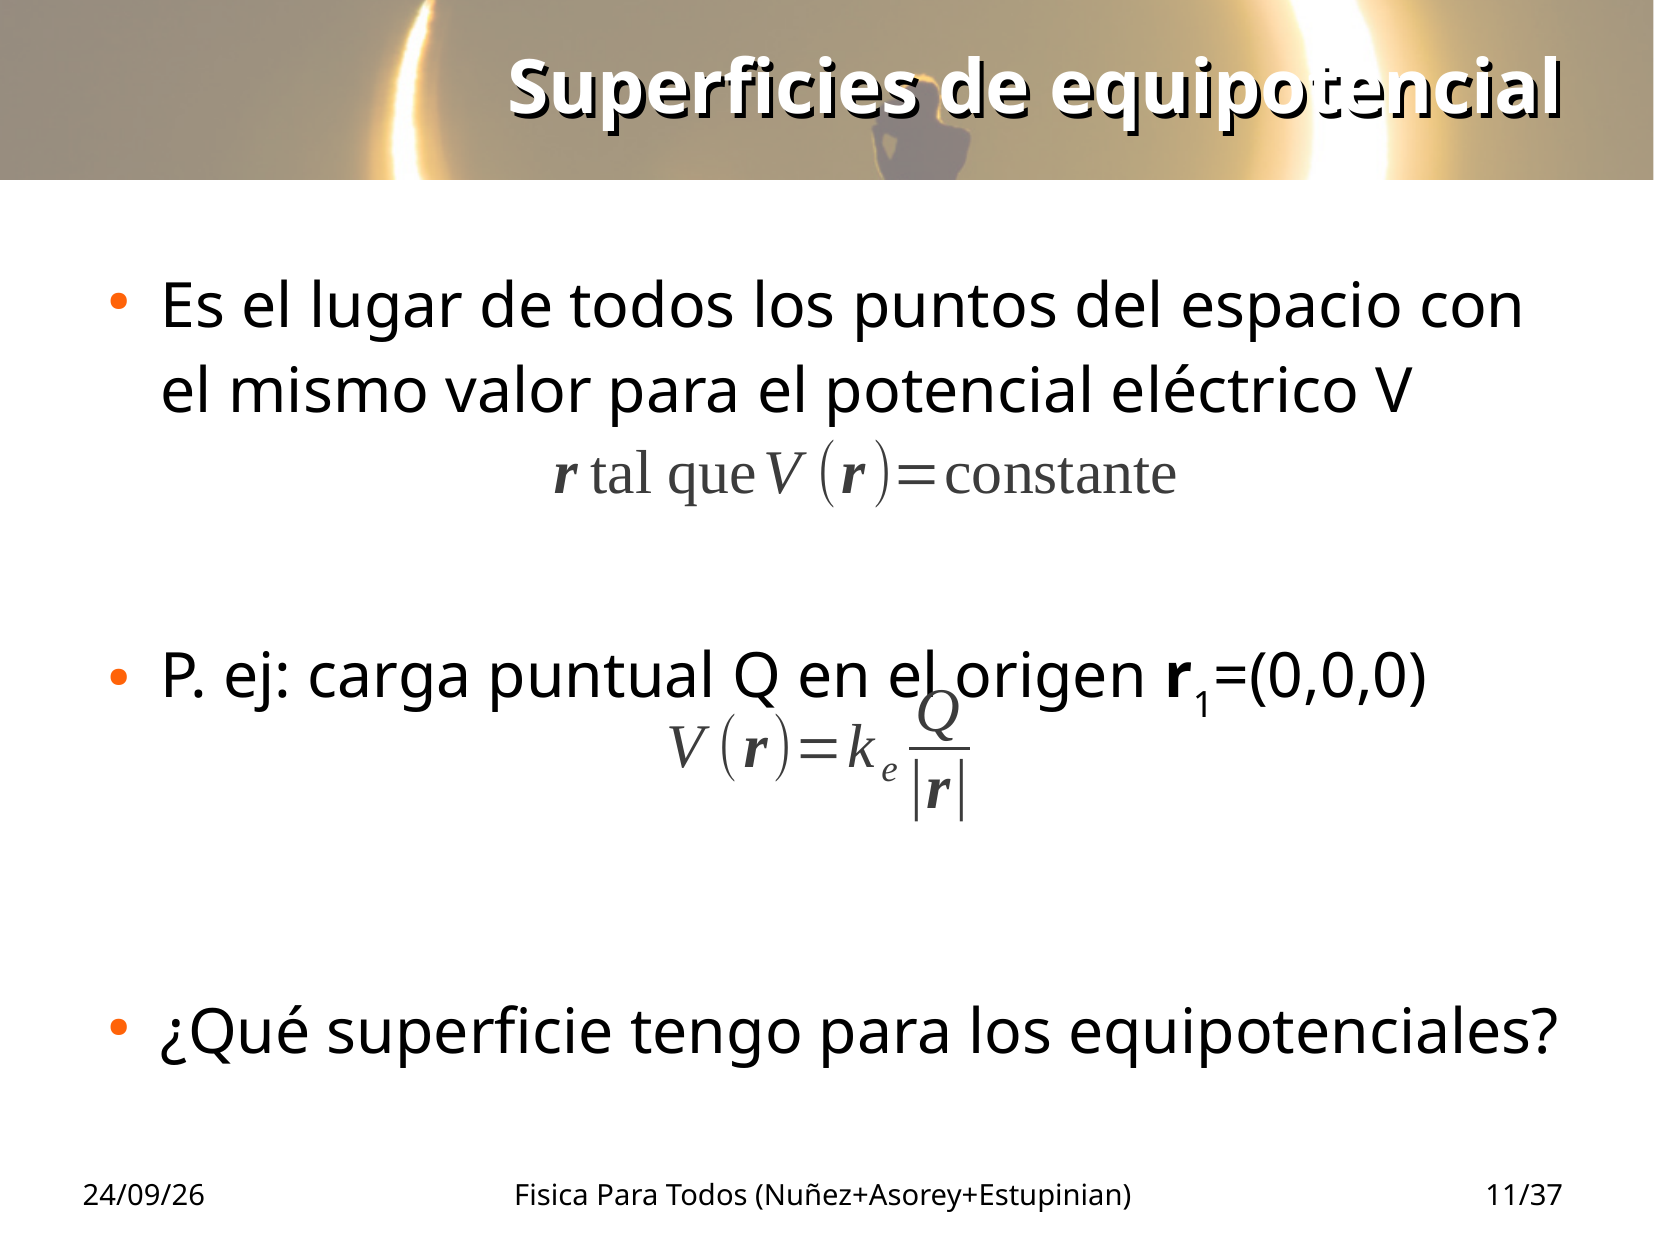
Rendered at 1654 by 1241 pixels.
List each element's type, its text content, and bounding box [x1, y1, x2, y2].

chart [660, 675, 980, 826]
list Es el lugar de todos los puntos del espacio con el mismo valor para el potencial eléctrico V P. ej: carga puntual Q en el origen r1=(0,0,0) ¿Qué superficie tengo para los equipotenciales? [90, 261, 1576, 1171]
picture [0, 0, 1654, 180]
title Superficies de equipotencial [75, 19, 1564, 151]
chart [545, 435, 1186, 511]
